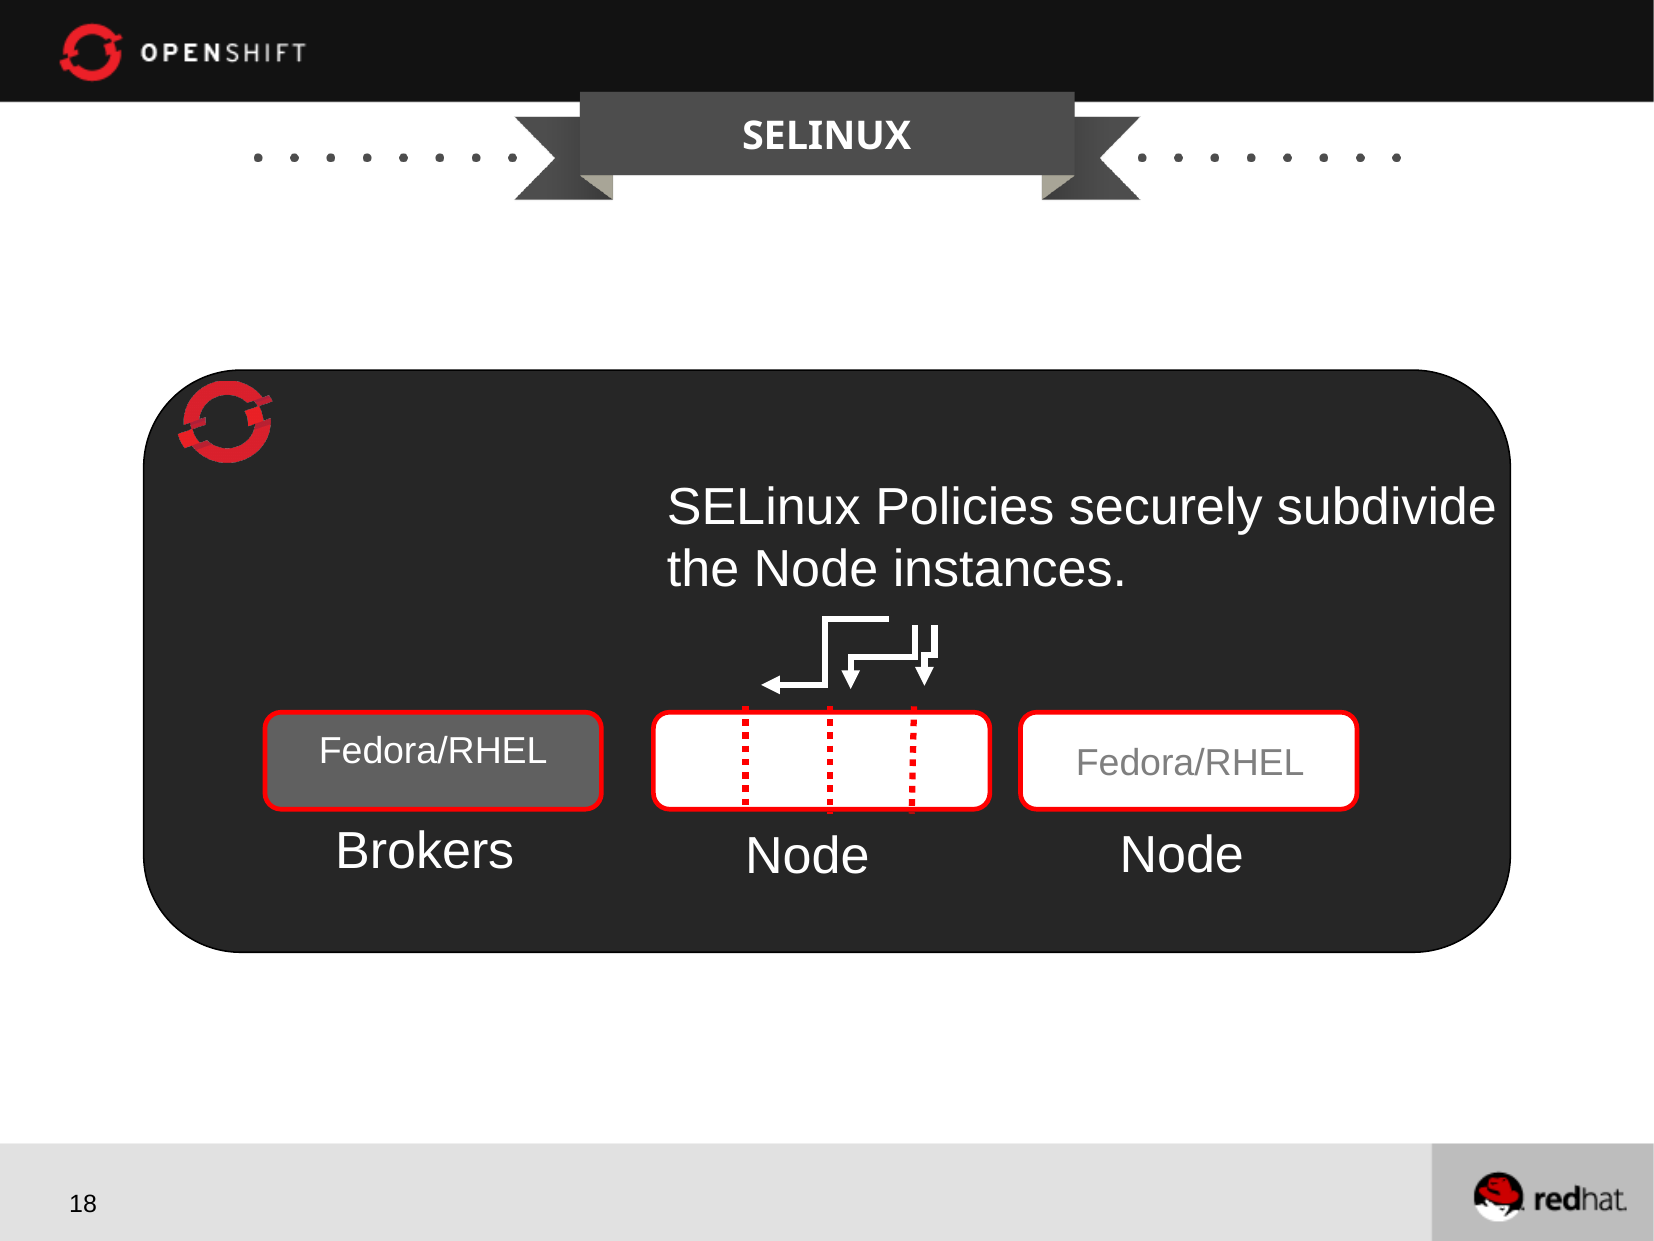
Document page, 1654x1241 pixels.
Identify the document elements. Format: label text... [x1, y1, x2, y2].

picture [0, 0, 1654, 1241]
text_box Fedora/RHEL [264, 718, 602, 778]
text_box Fedora/RHEL [1021, 730, 1359, 791]
text_box SELINUX [581, 101, 1073, 166]
text_box Node [1104, 813, 1260, 891]
text_box Brokers [320, 809, 530, 887]
text_box [143, 370, 1511, 953]
text_box Node [730, 814, 885, 892]
text_box SELinux Policies securely subdivide the Node instances. [650, 463, 1578, 606]
